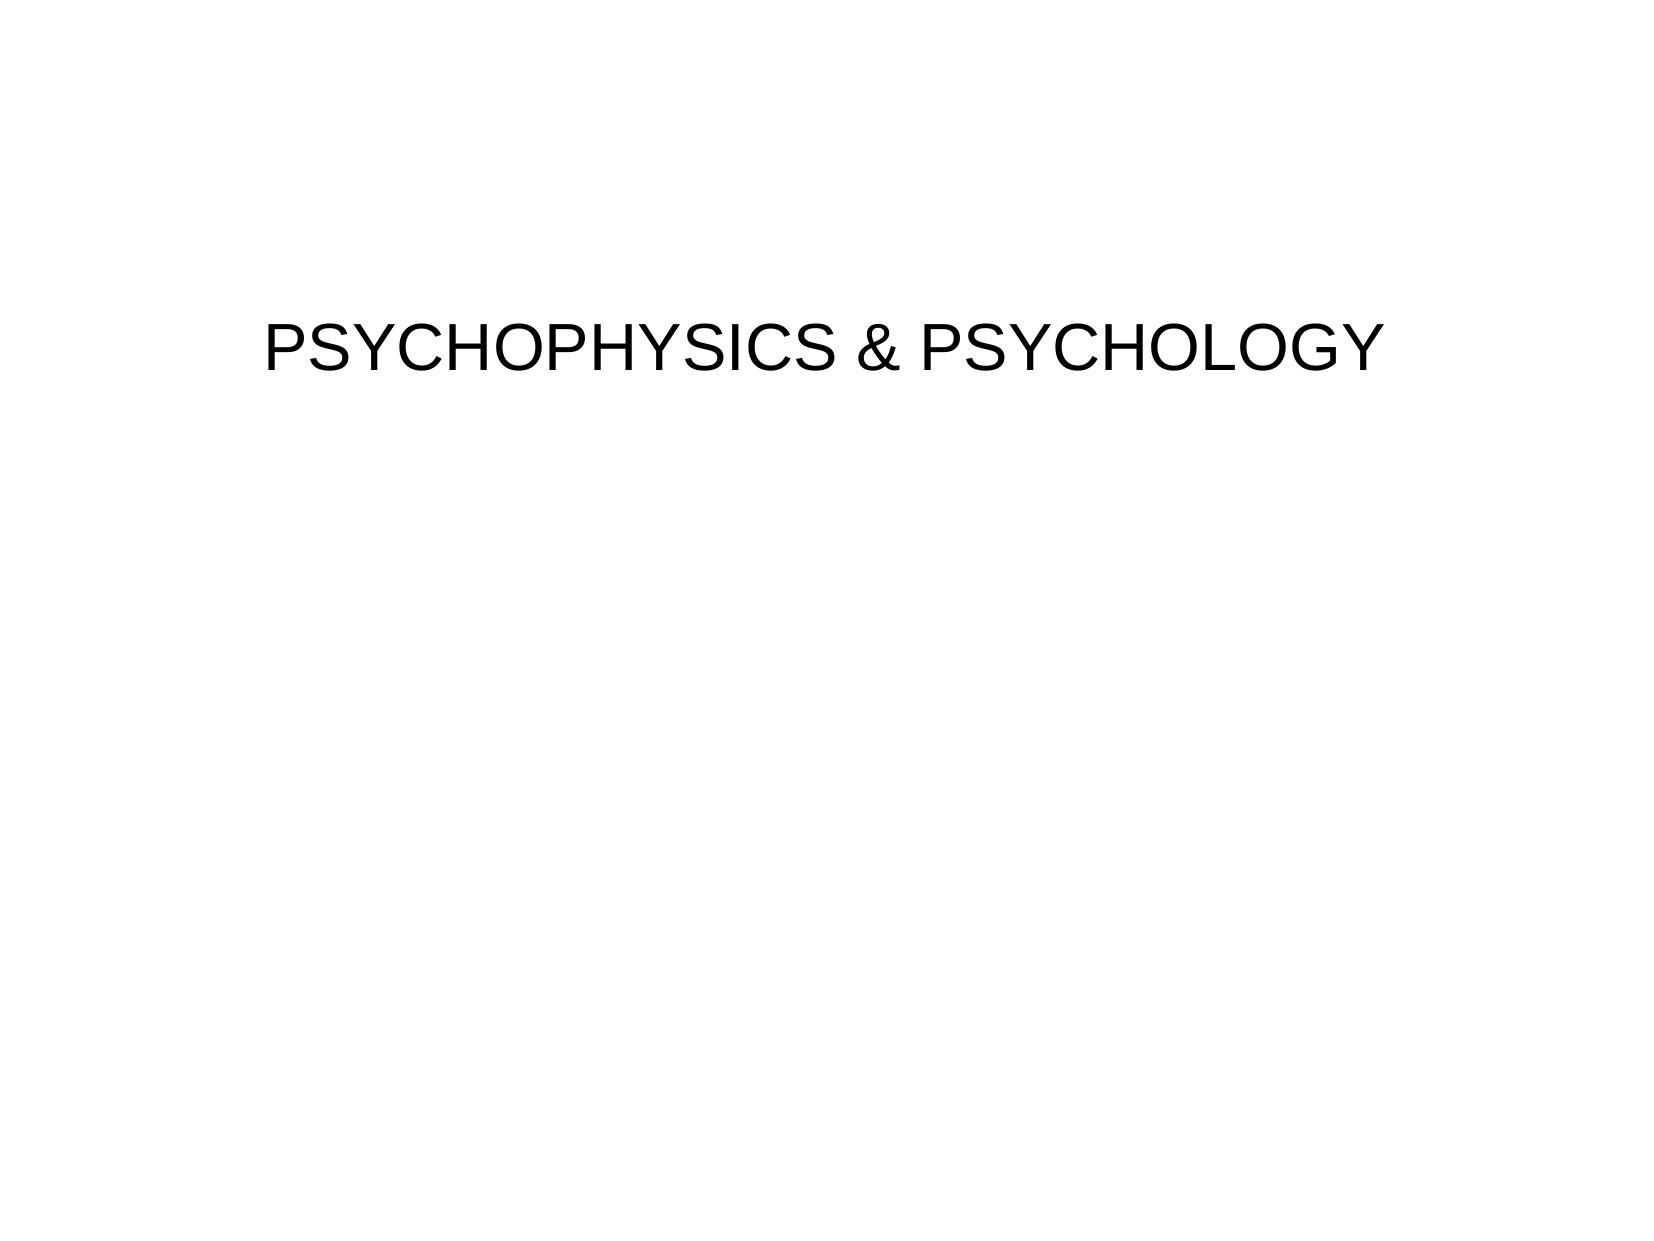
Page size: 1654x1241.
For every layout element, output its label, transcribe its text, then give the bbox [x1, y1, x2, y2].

subtitle PSYCHOPHYSICS & PSYCHOLOGY [37, 0, 1613, 1241]
